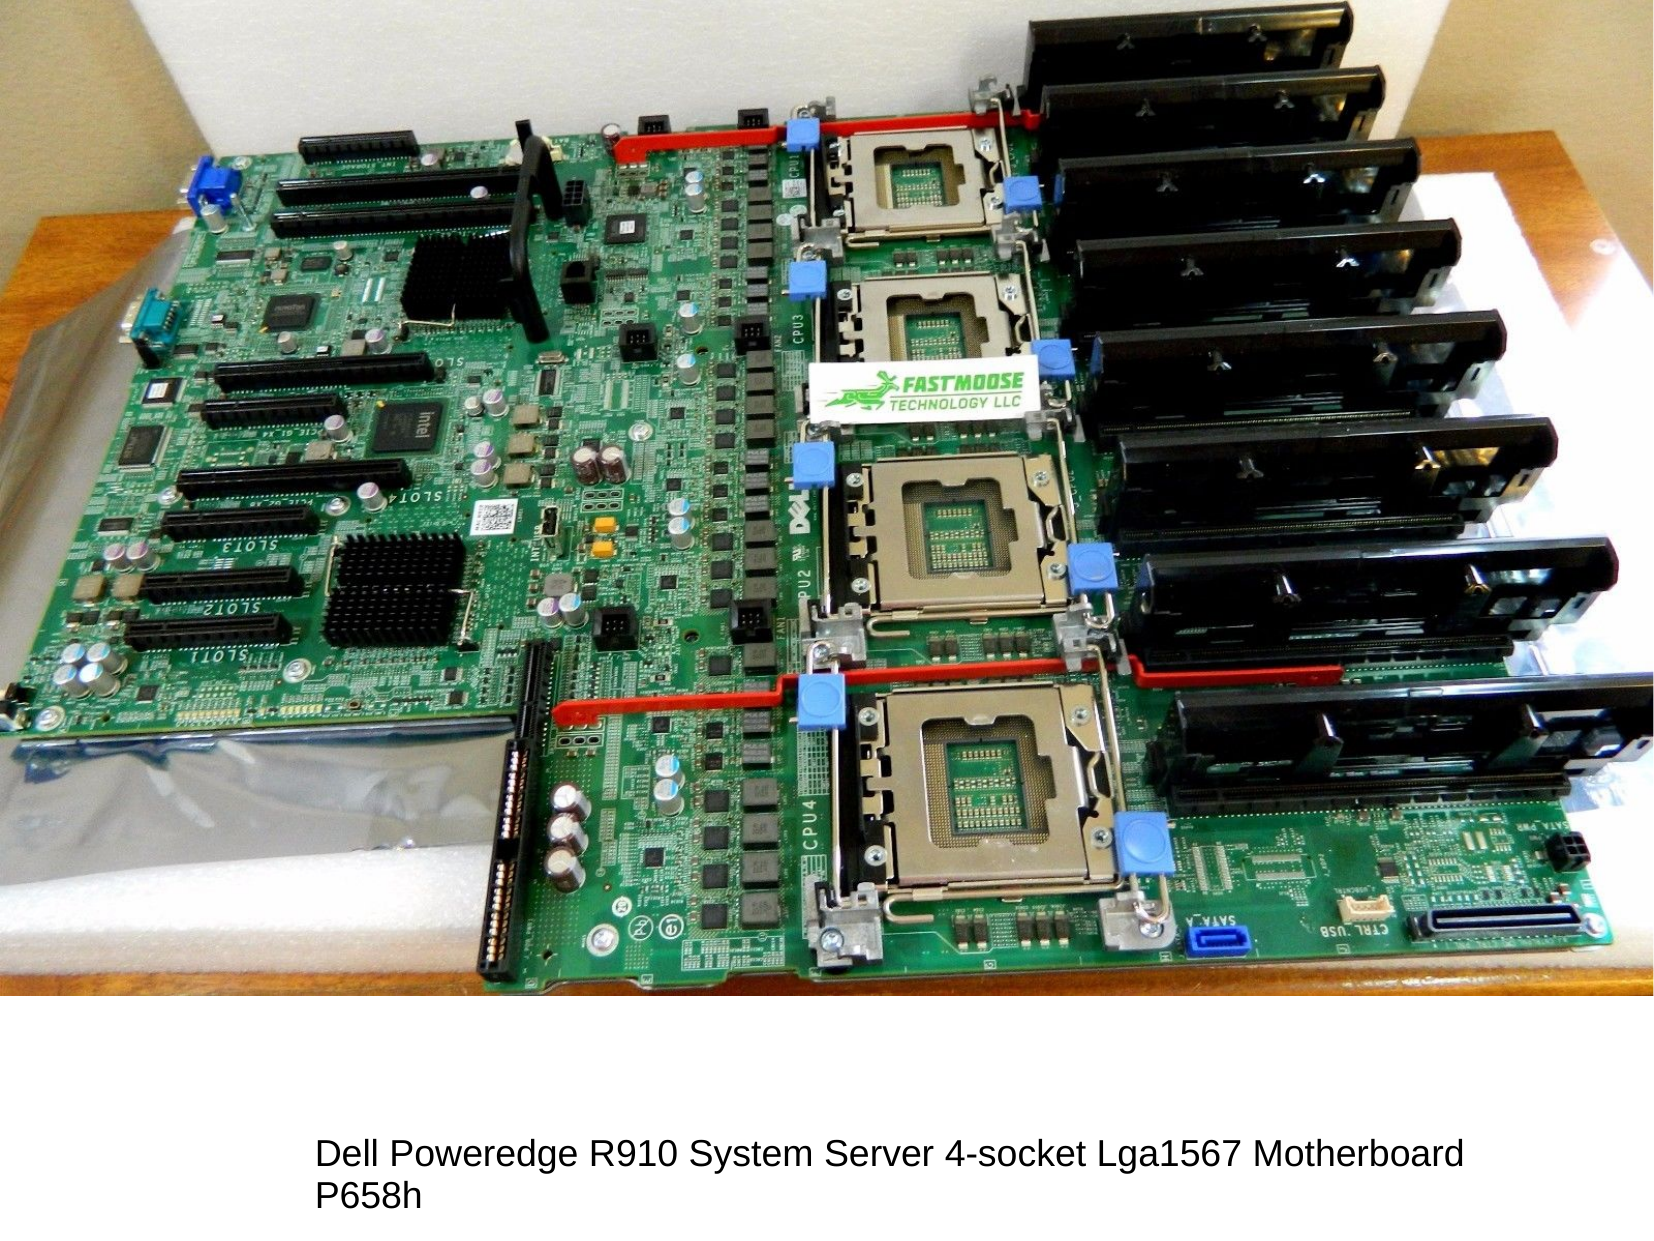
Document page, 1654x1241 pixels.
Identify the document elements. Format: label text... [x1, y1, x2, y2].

text_box Dell Poweredge R910 System Server 4-socket Lga1567 Motherboard P658h [300, 1125, 1576, 1224]
picture [0, 0, 1654, 996]
